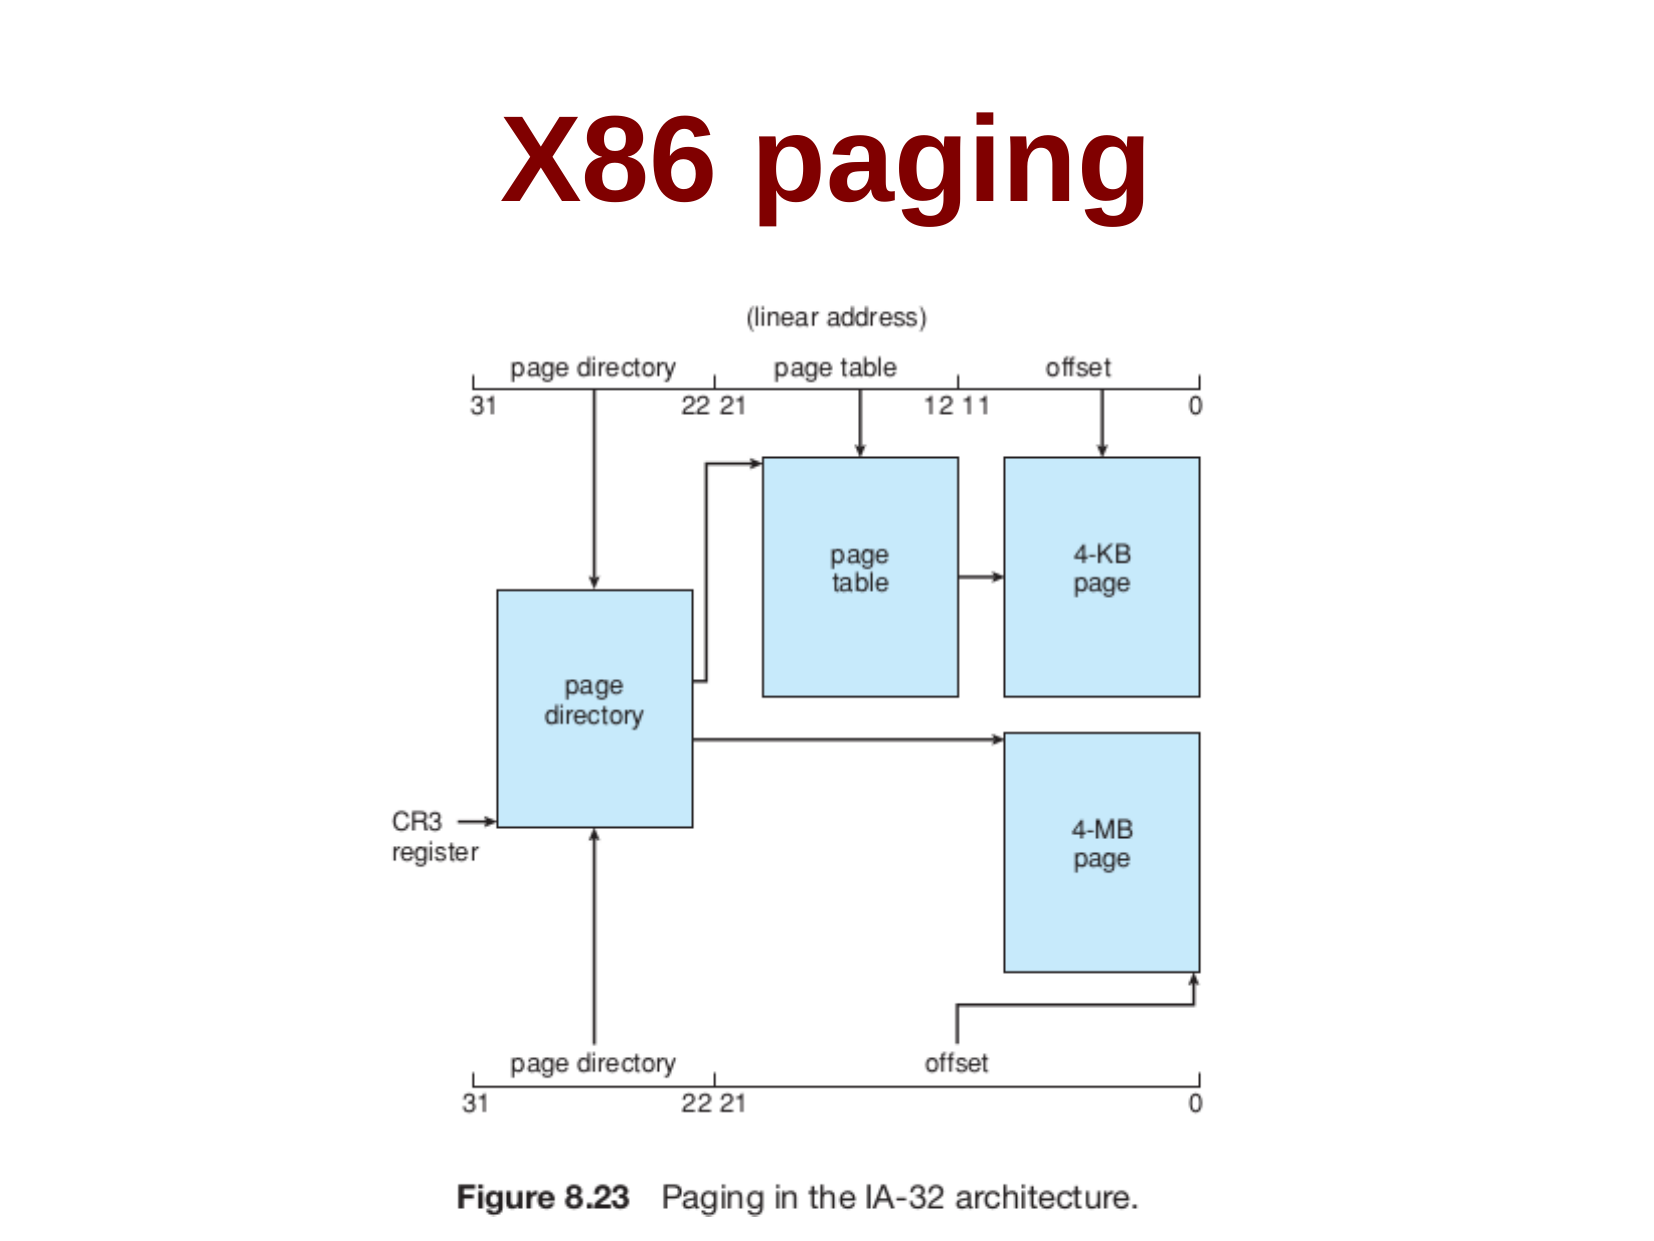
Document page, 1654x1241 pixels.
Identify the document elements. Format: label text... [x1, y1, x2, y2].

picture [342, 268, 1352, 1217]
title X86 paging [82, 49, 1571, 257]
